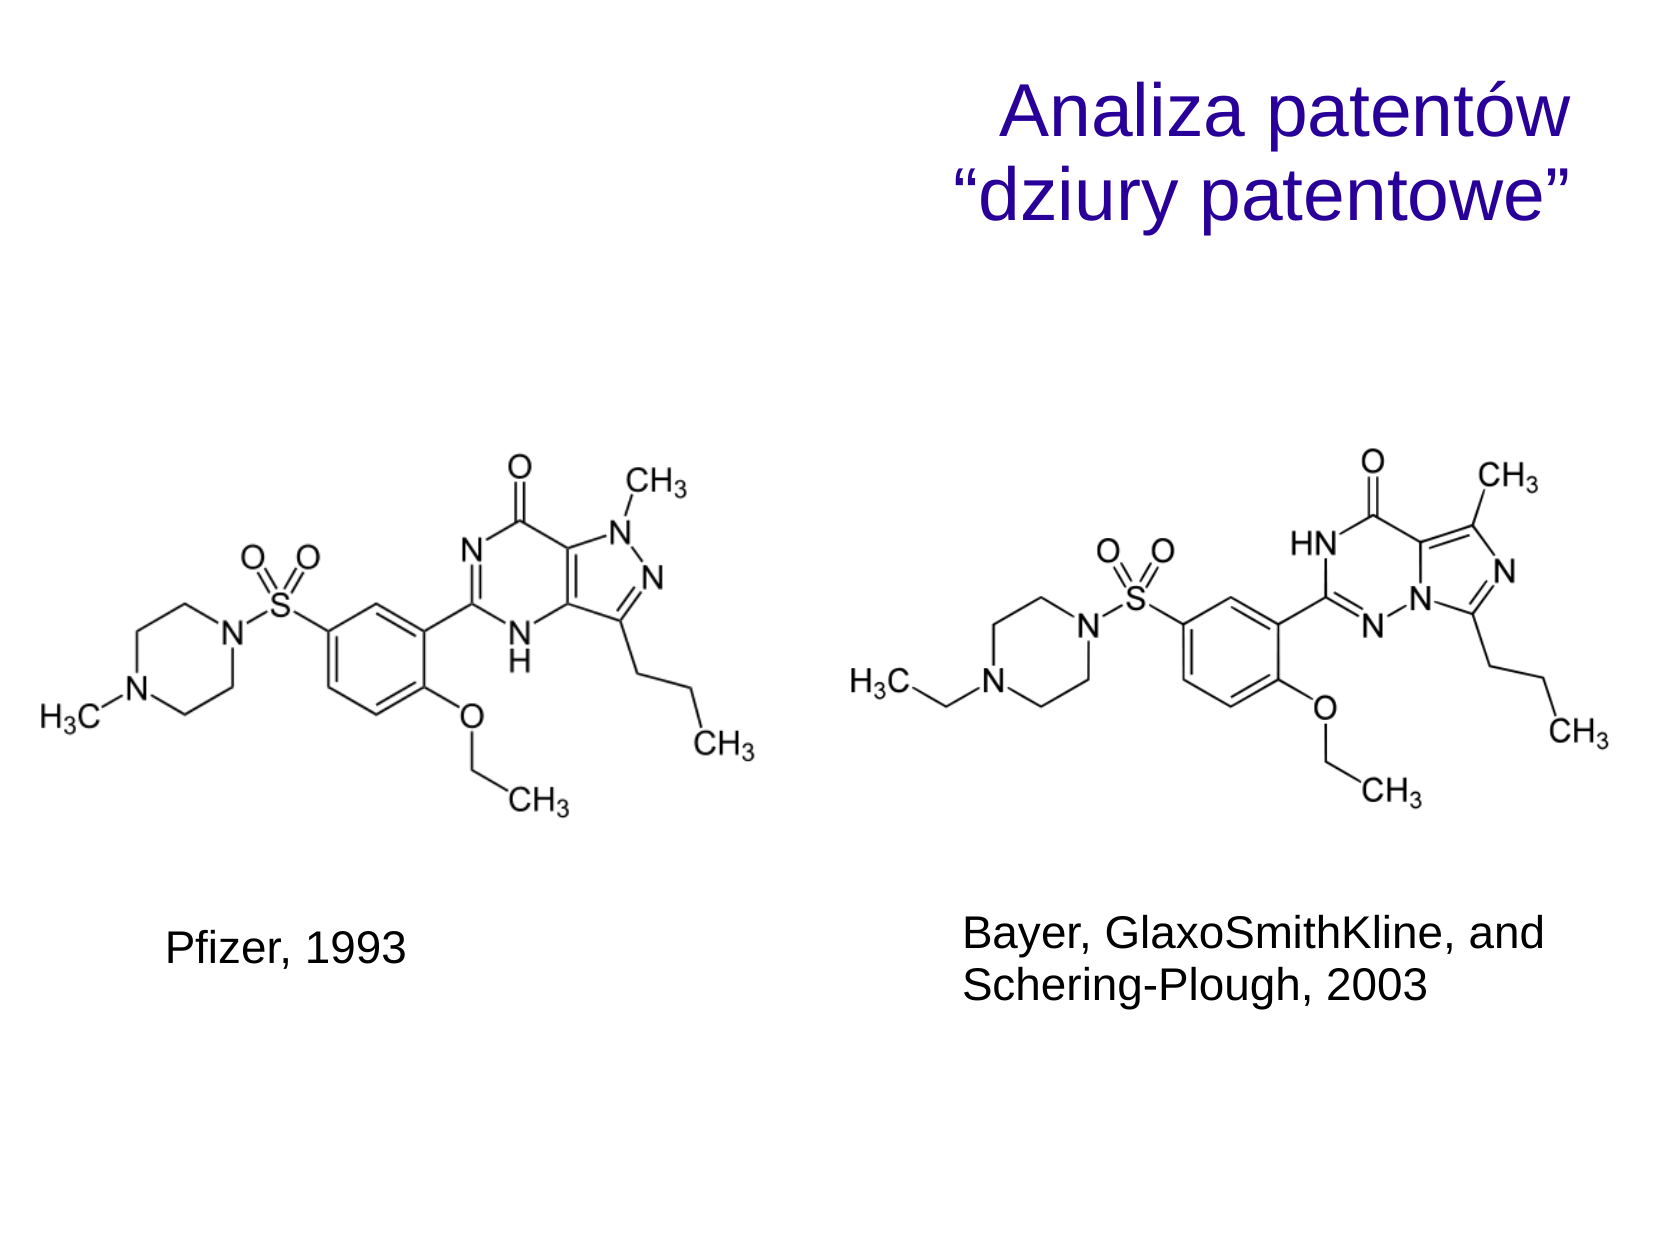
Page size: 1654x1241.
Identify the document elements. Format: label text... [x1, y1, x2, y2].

picture [839, 436, 1621, 821]
text_box Pfizer, 1993 [150, 915, 721, 1033]
title Analiza patentów “dziury patentowe” [82, 49, 1571, 257]
picture [30, 443, 766, 829]
text_box Bayer, GlaxoSmithKline, and Schering-Plough, 2003 [947, 900, 1591, 1066]
